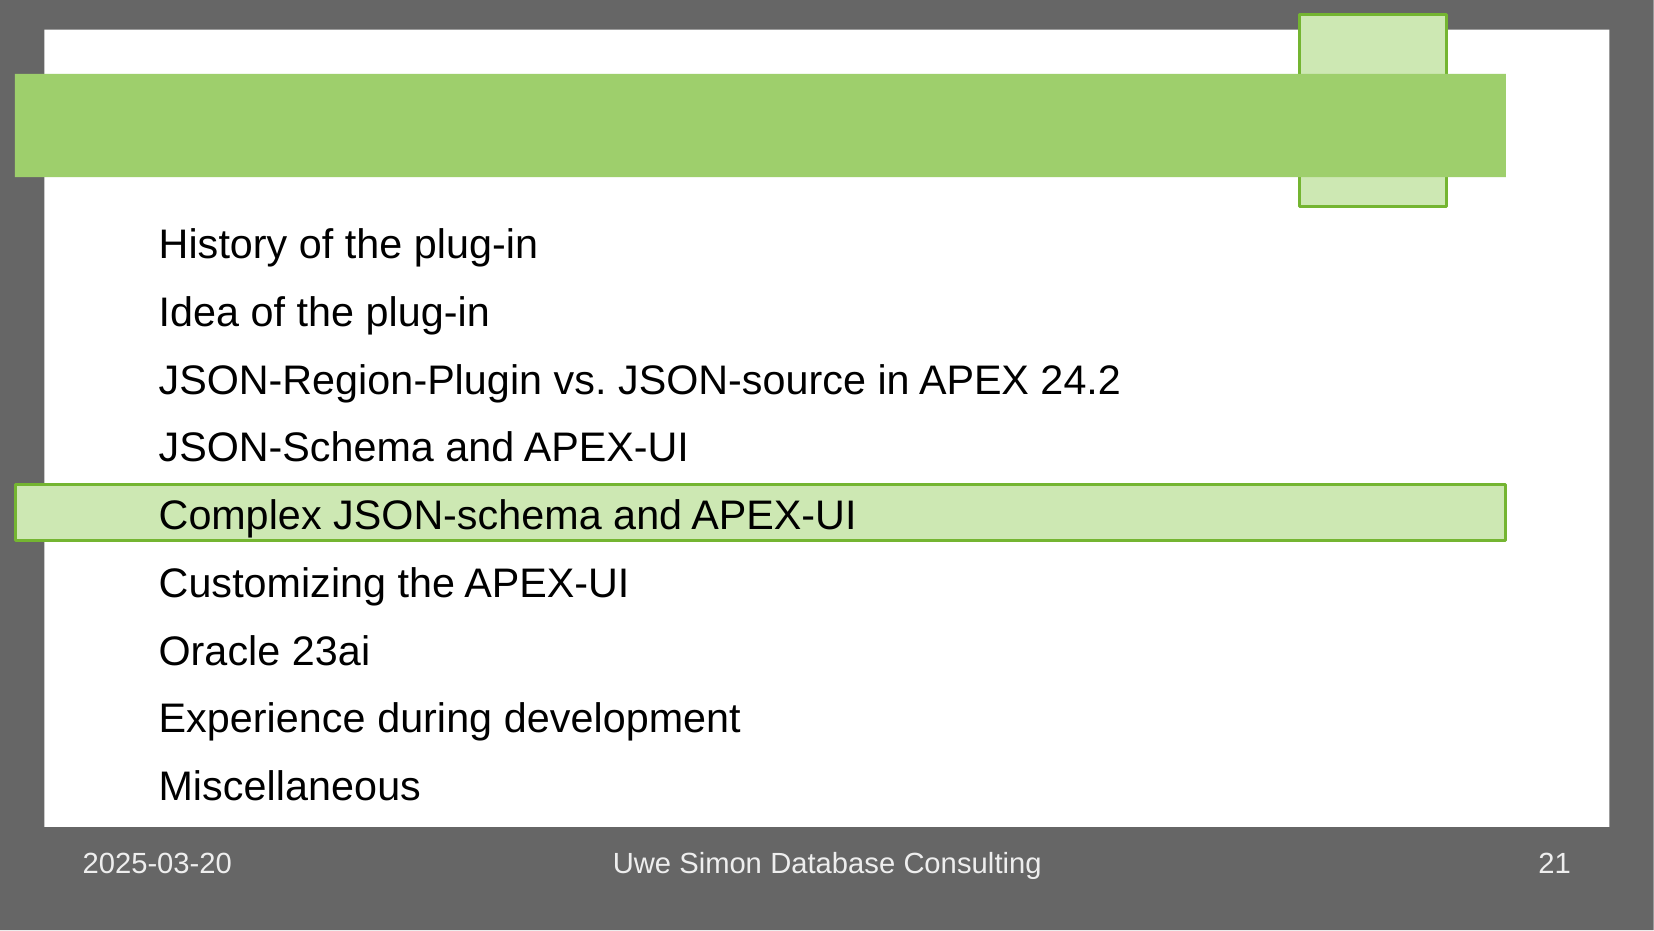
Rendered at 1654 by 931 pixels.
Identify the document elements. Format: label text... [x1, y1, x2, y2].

list History of the plug-in Idea of the plug-in JSON-Region-Plugin vs. JSON-source in APEX 24.2 JSON-Schema and APEX-UI Complex JSON-schema and APEX-UI Customizing the APEX-UI Oracle 23ai Experience during development Miscellaneous [88, 221, 1565, 813]
text_box [15, 484, 88, 541]
